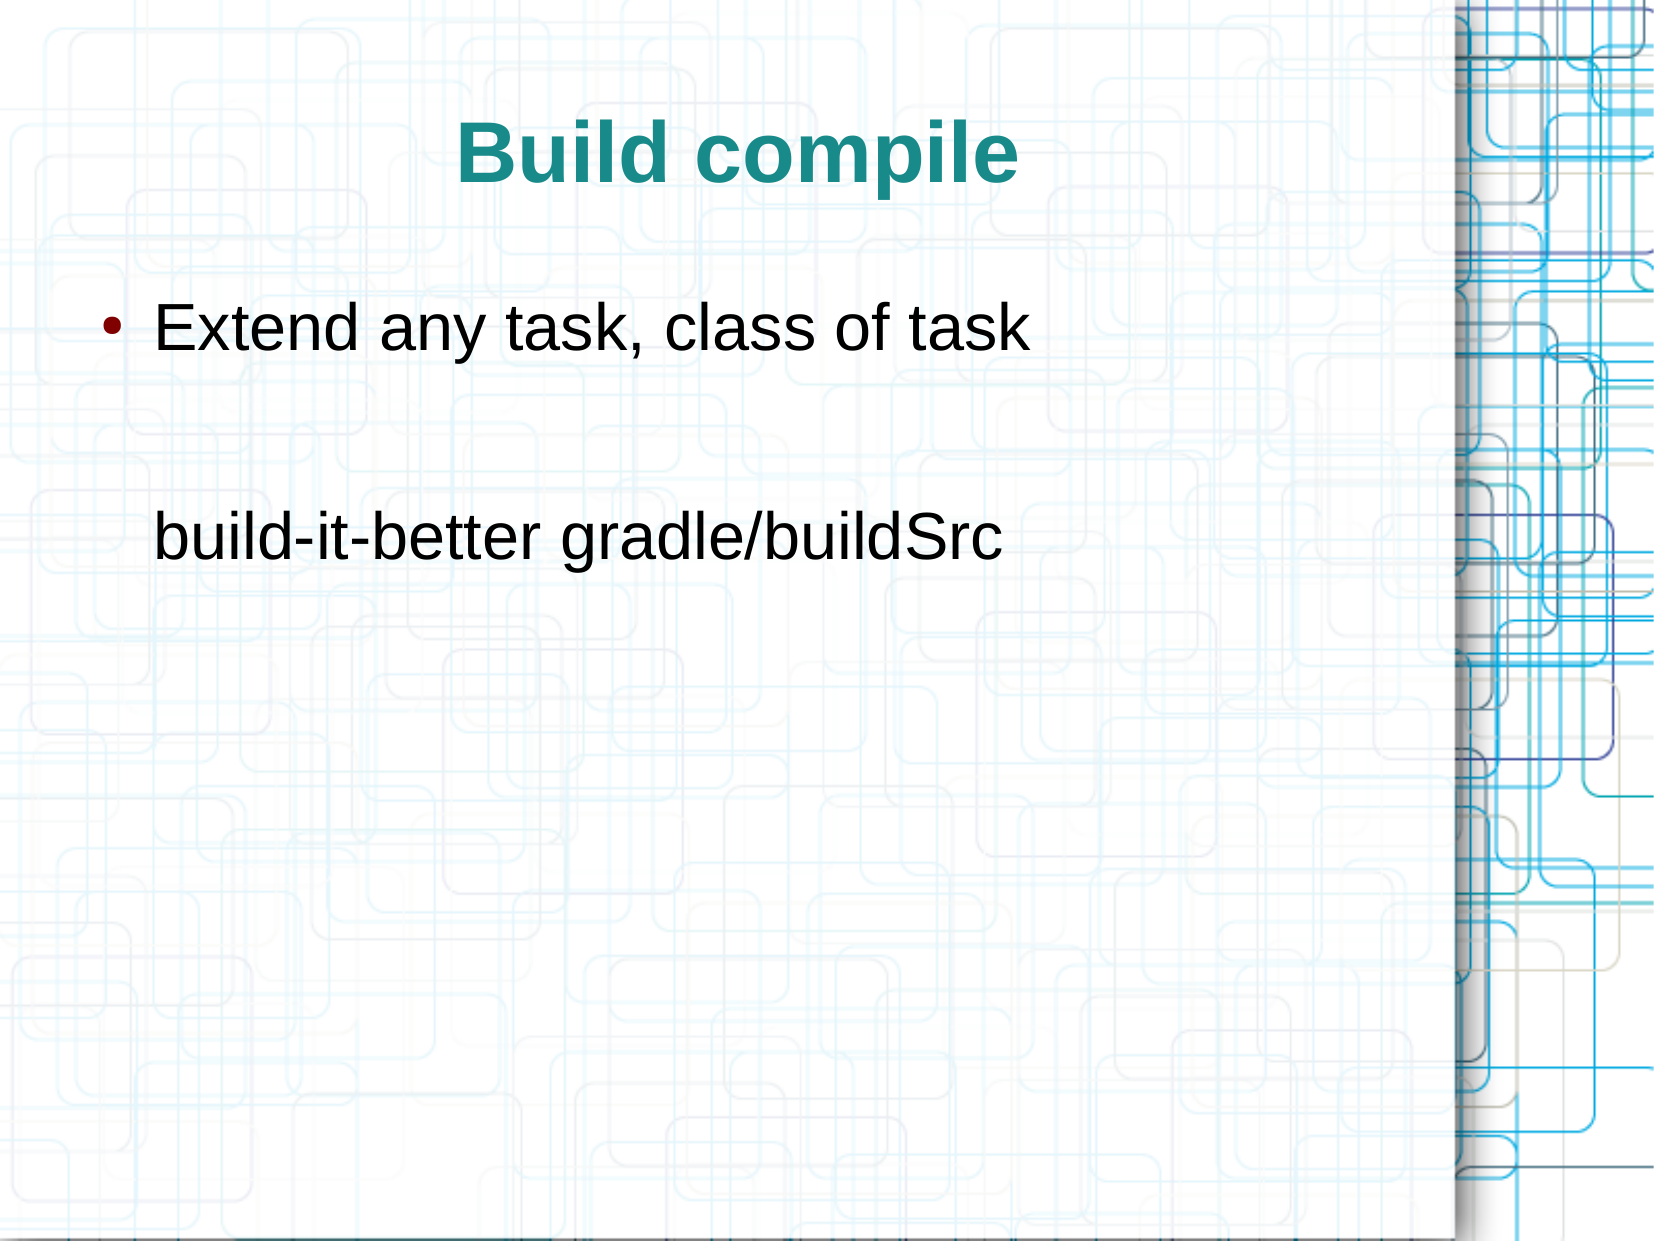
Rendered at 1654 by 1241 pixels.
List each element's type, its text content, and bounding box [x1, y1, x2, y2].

list Extend any task, class of task build-it-better gradle/buildSrc [82, 290, 1418, 1109]
picture [0, 0, 1654, 1241]
title Build compile [59, 49, 1418, 257]
